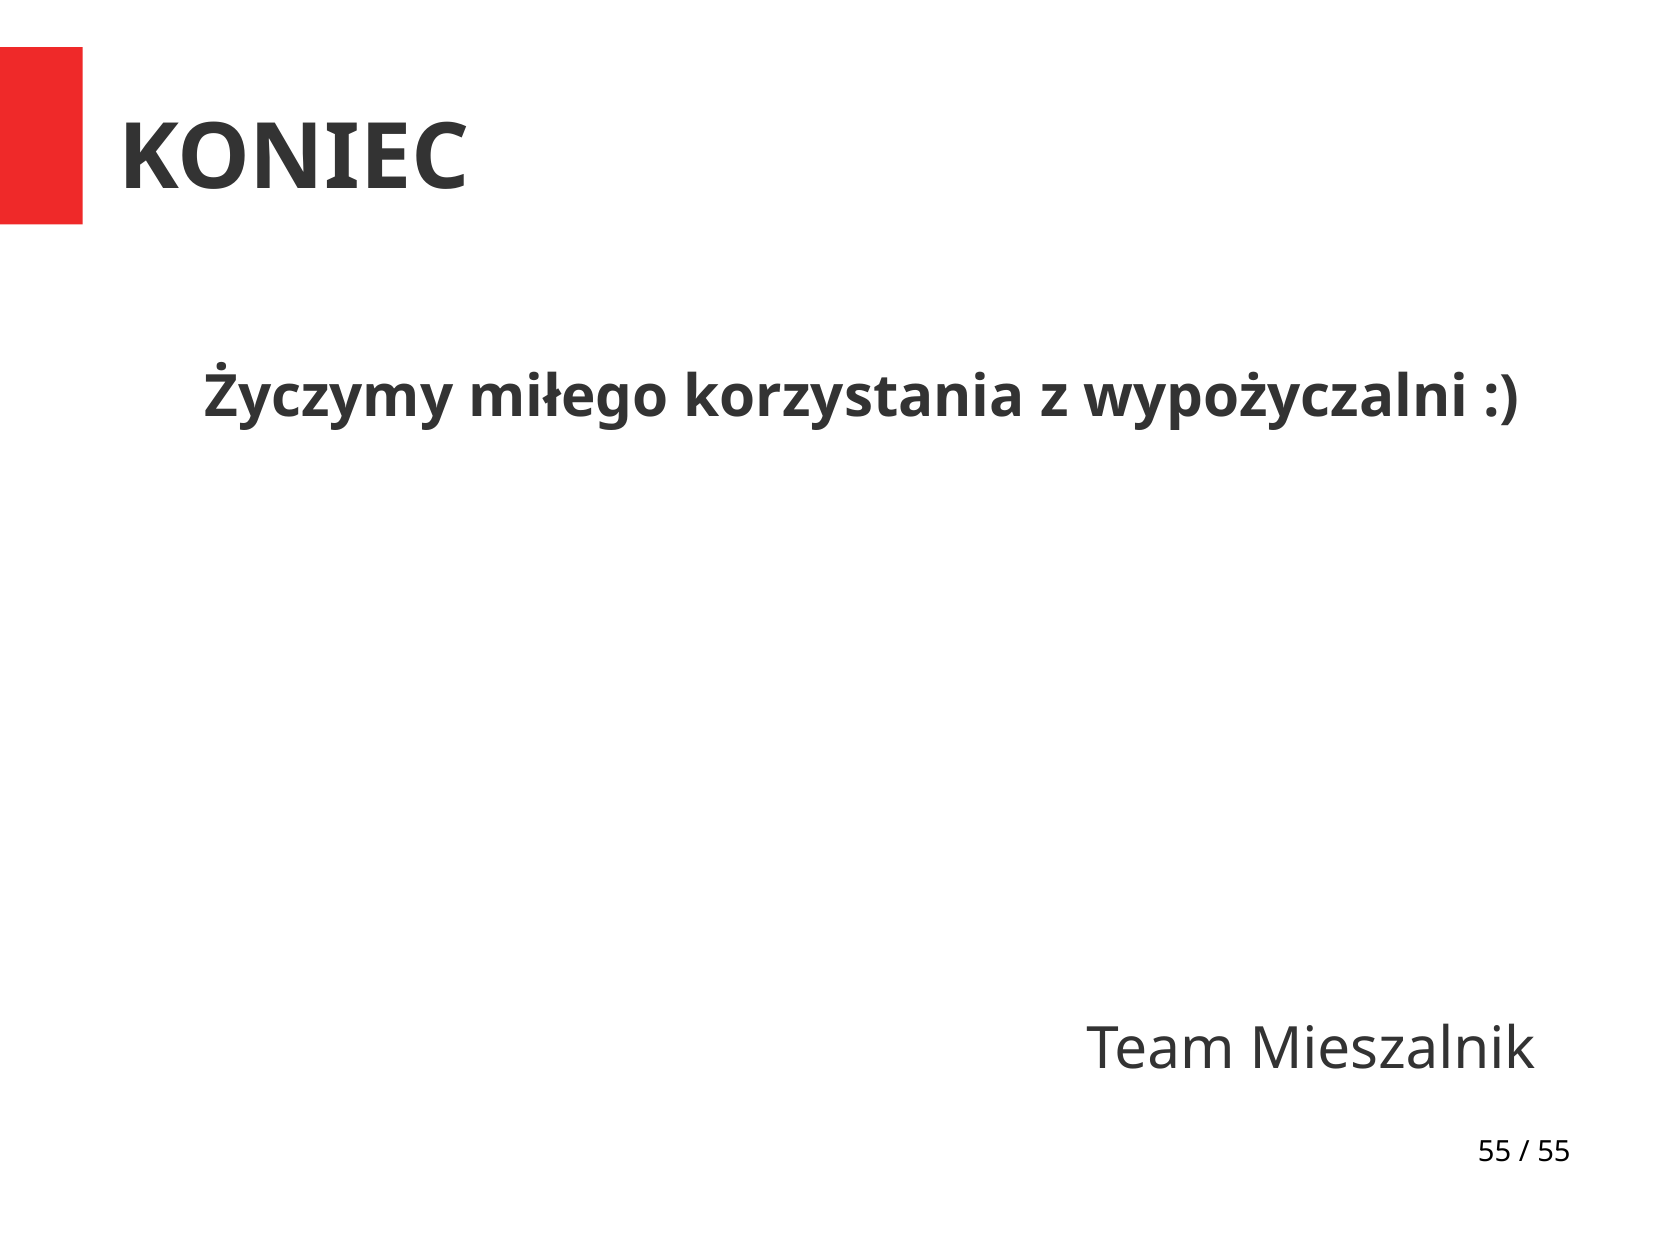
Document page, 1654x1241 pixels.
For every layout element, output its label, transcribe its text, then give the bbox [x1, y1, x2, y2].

title KONIEC [118, 49, 1571, 257]
list Życzymy miłego korzystania z wypożyczalni :) Team Mieszalnik [118, 354, 1536, 1074]
